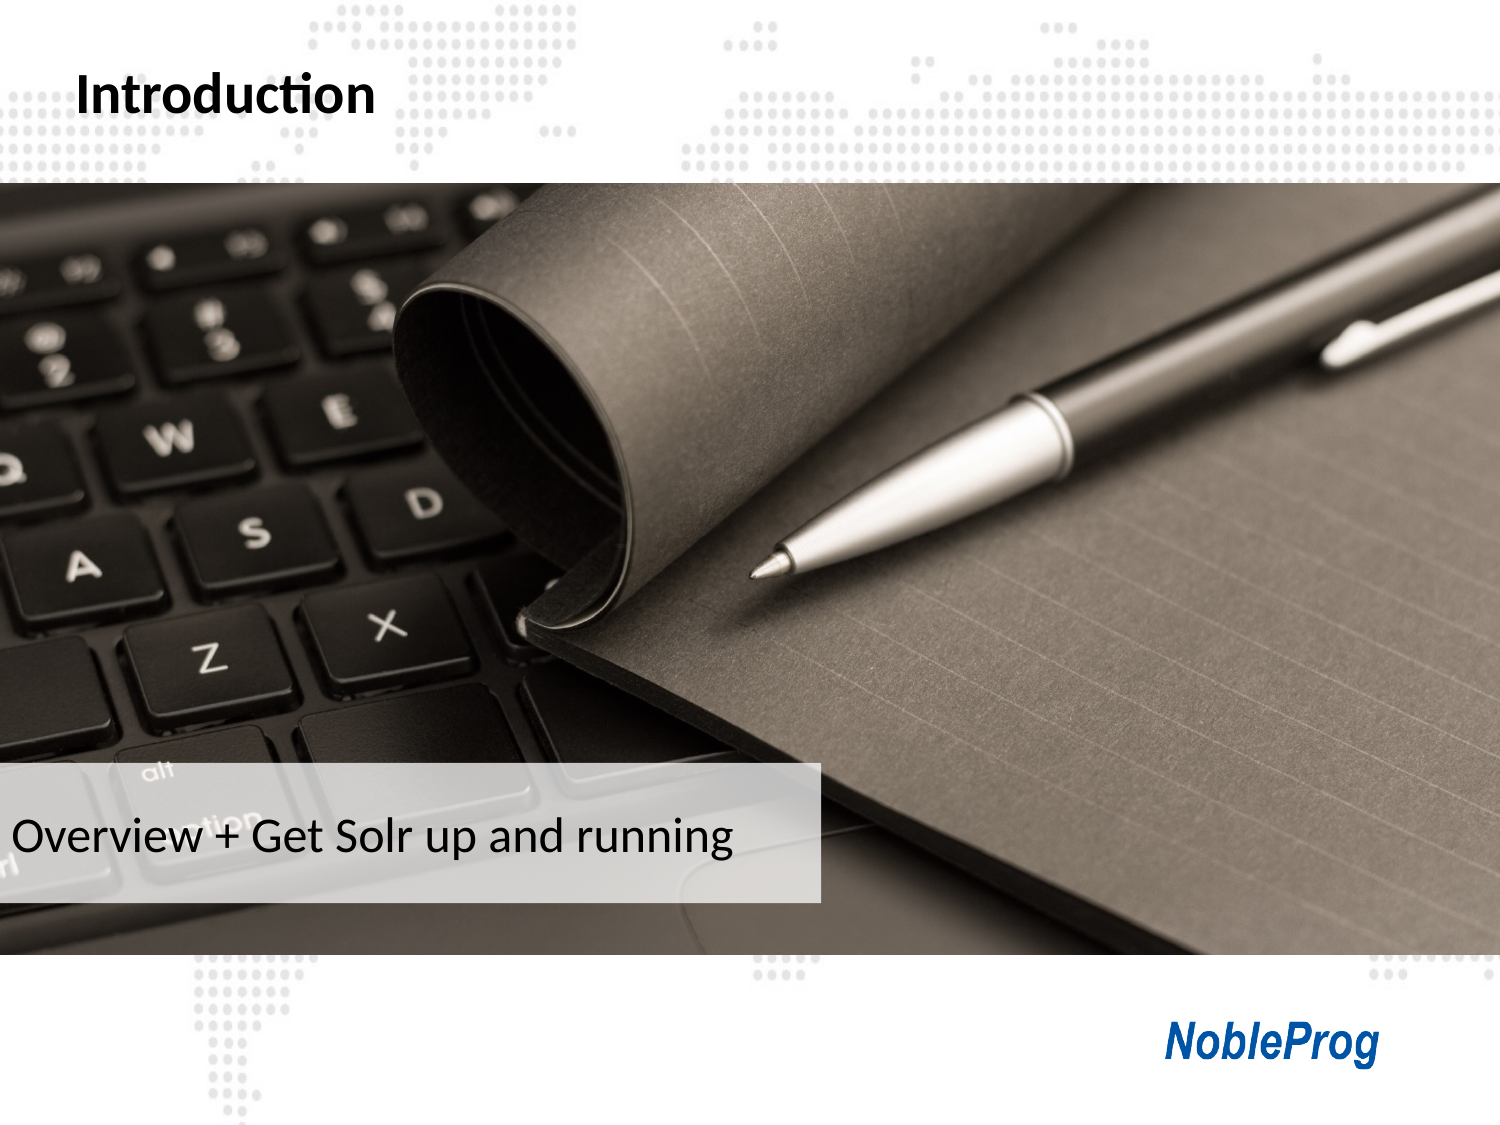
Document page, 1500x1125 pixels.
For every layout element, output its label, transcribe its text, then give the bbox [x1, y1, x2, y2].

text_box Overview + Get Solr up and running [0, 762, 822, 904]
picture [0, 0, 1500, 1125]
text_box Introduction [75, 55, 1425, 181]
